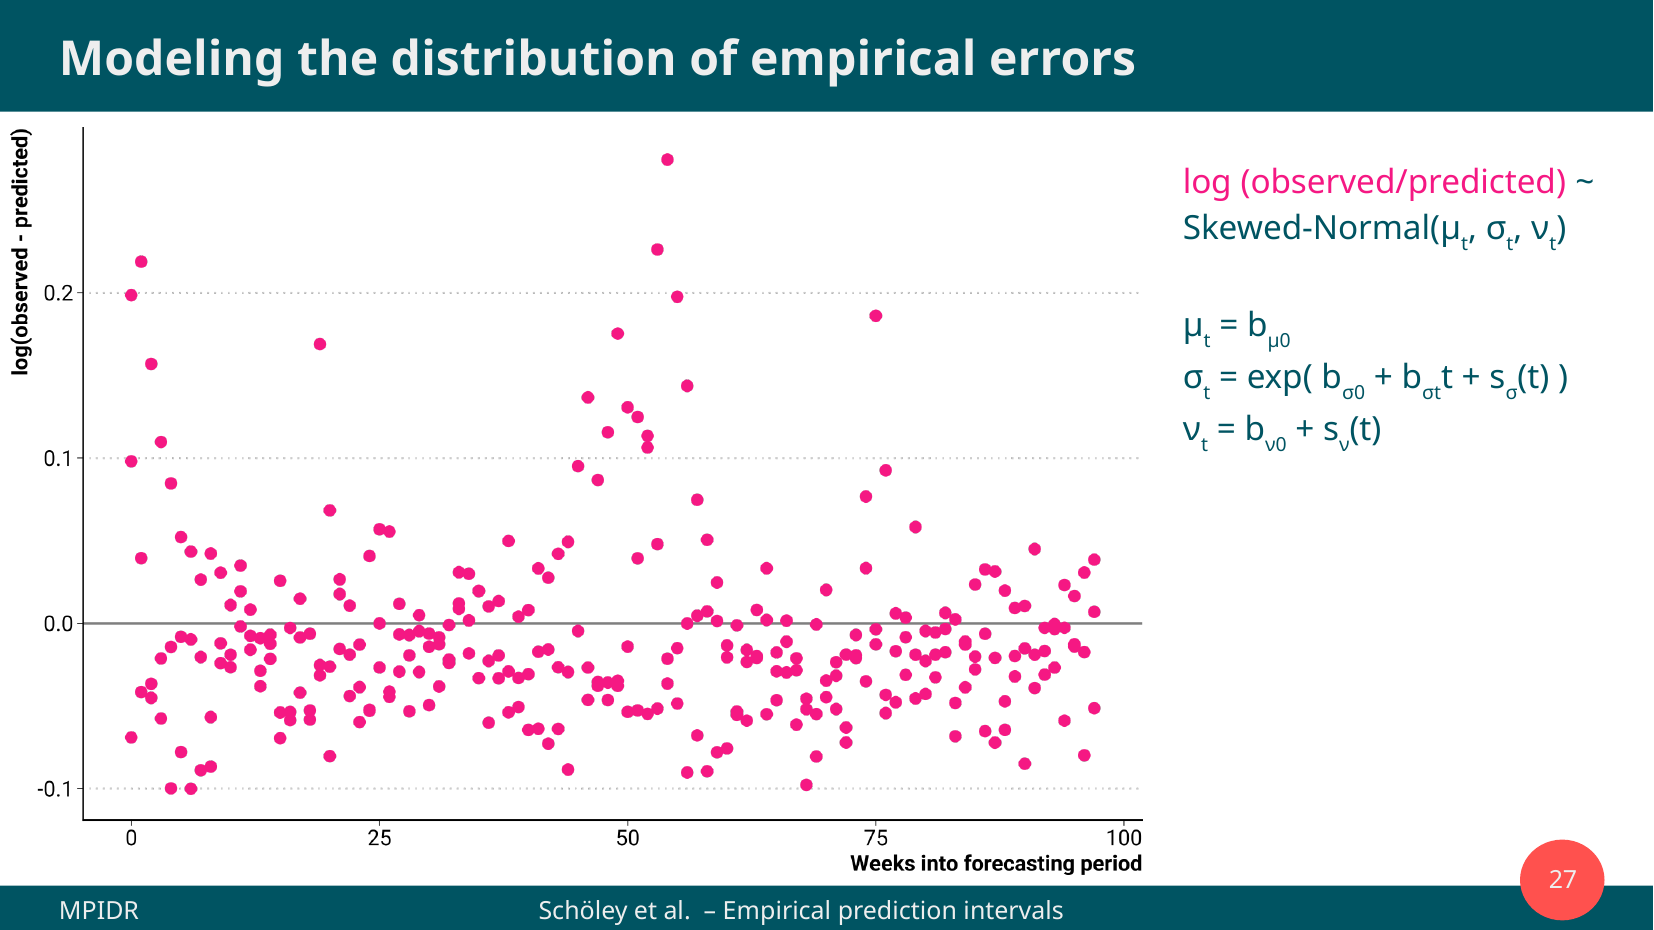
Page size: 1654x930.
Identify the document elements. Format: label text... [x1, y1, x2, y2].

title Modeling the distribution of empirical errors [58, 0, 1594, 117]
picture [10, 127, 1143, 875]
text_box log (observed/predicted) ~ Skewed-Normal(μt, σt, νt) μt = bμ0 σt = exp( bσ0 + bσtt + sσ(t) ) νt = bν0 + sν(t) [1168, 151, 1596, 429]
